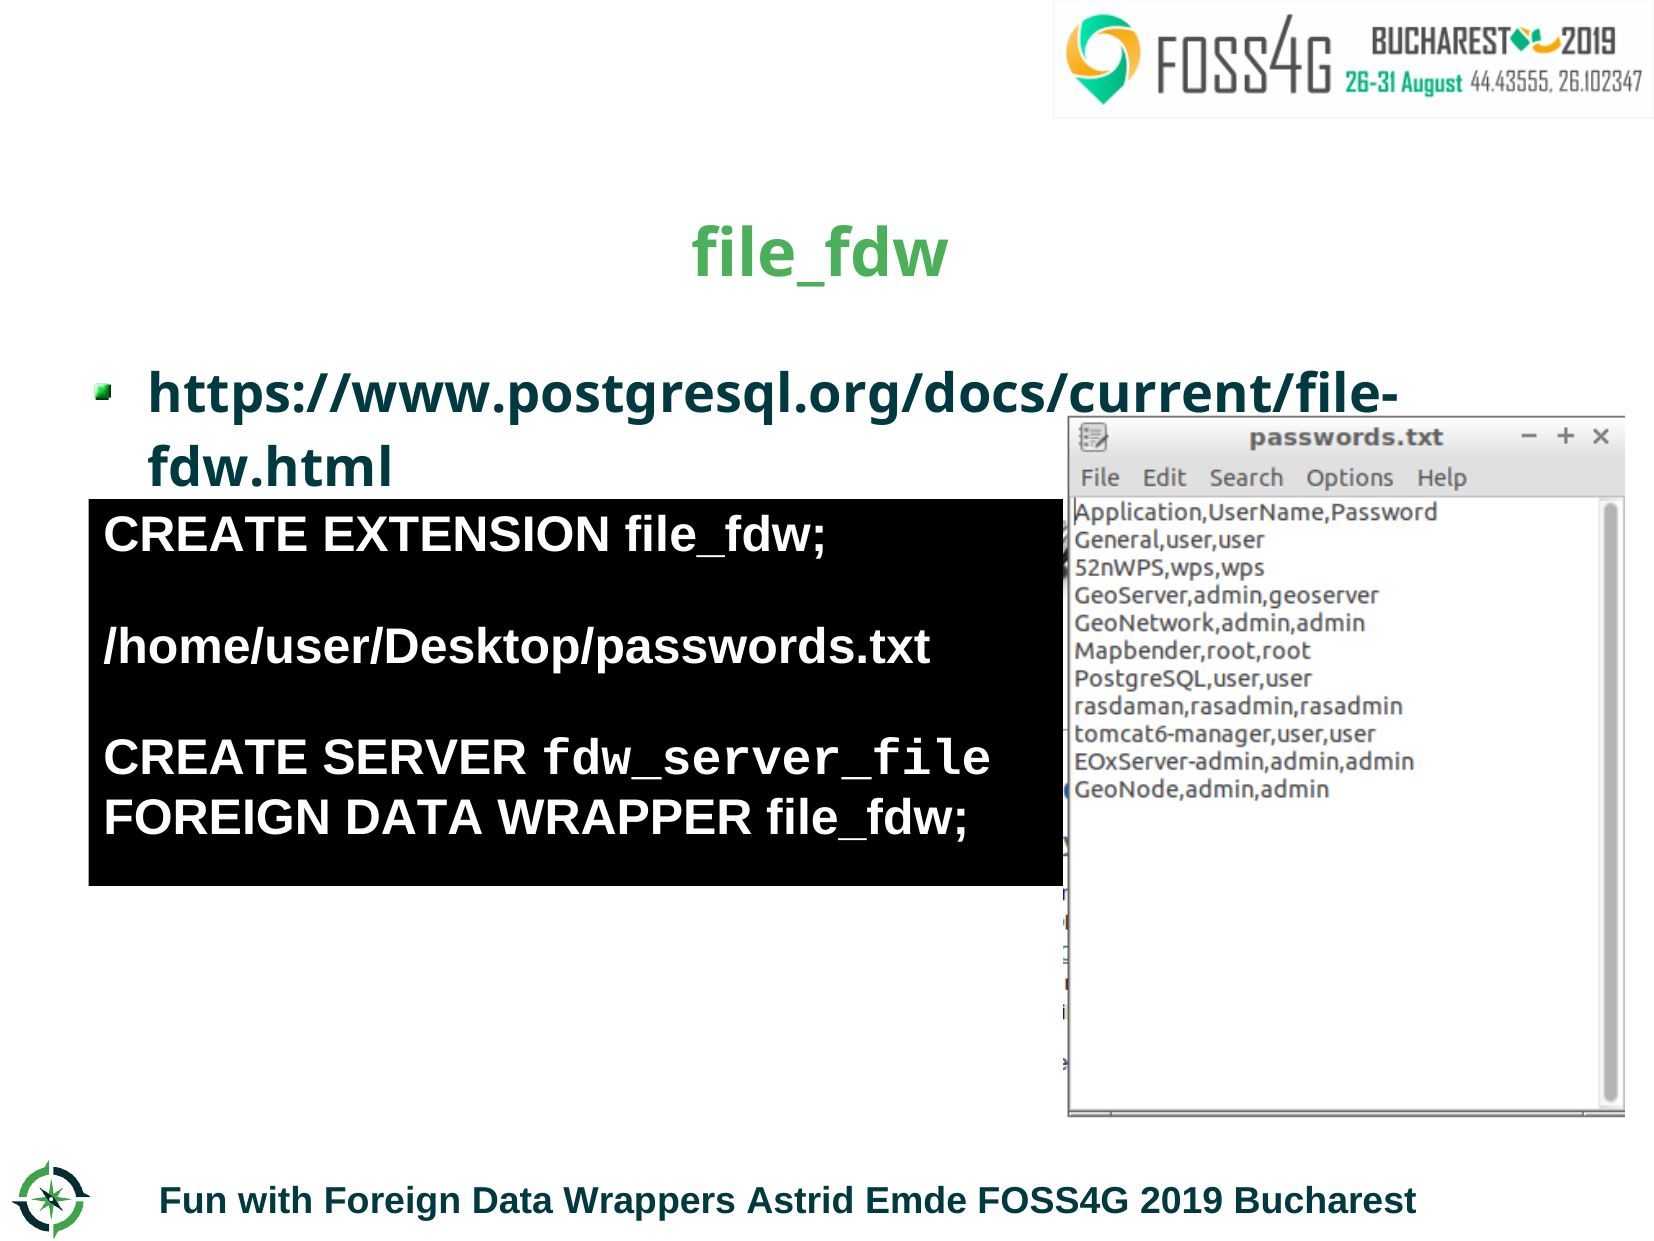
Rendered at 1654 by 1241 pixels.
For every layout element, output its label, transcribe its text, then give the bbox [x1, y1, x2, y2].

list https://www.postgresql.org/docs/current/file-fdw.html [76, 354, 1599, 1173]
picture [1053, 0, 1654, 119]
title file_fdw [76, 177, 1565, 325]
picture [10, 1158, 92, 1240]
picture [1599, 413, 1625, 1119]
